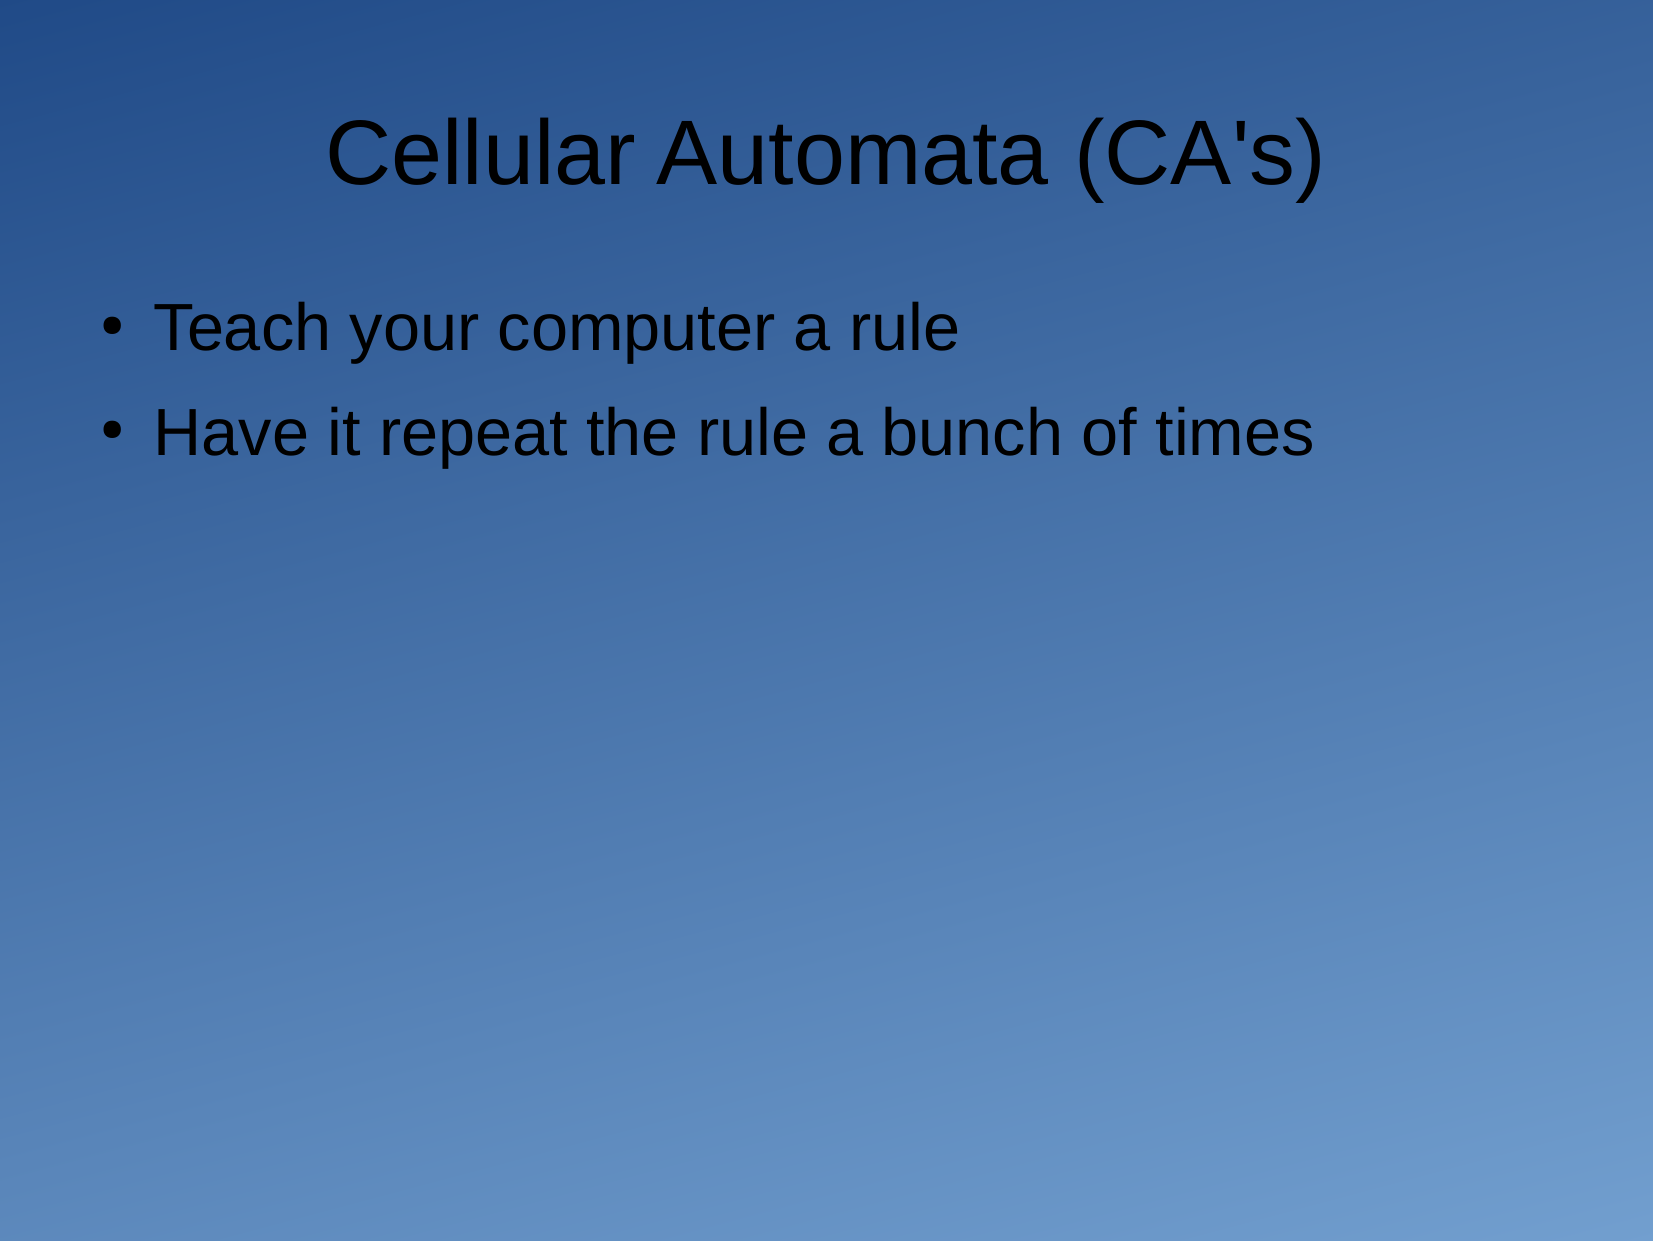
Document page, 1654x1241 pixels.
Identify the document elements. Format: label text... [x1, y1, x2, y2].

title Cellular Automata (CA's) [82, 49, 1571, 257]
list Teach your computer a rule Have it repeat the rule a bunch of times [82, 290, 1571, 1010]
